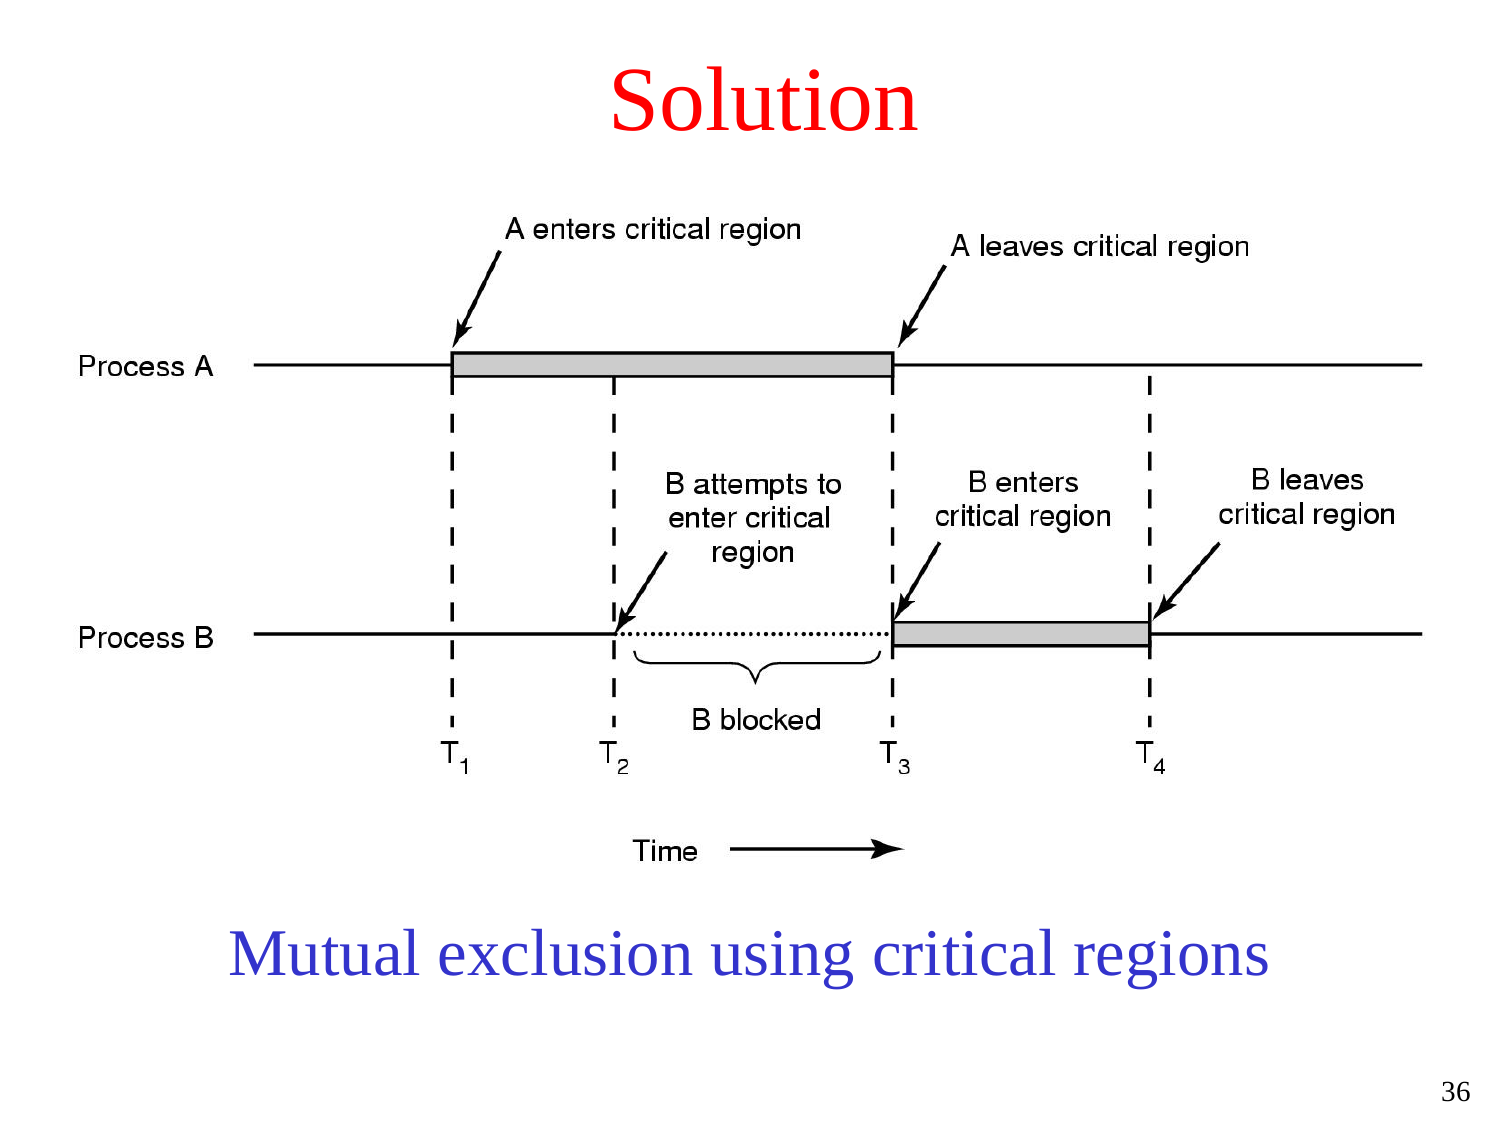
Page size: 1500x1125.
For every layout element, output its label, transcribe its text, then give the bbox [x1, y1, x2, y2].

text_box Mutual exclusion using critical regions [112, 901, 1388, 1000]
picture [73, 205, 1436, 868]
text_box Solution [126, 0, 1402, 188]
text_box <number> [1404, 1064, 1486, 1125]
